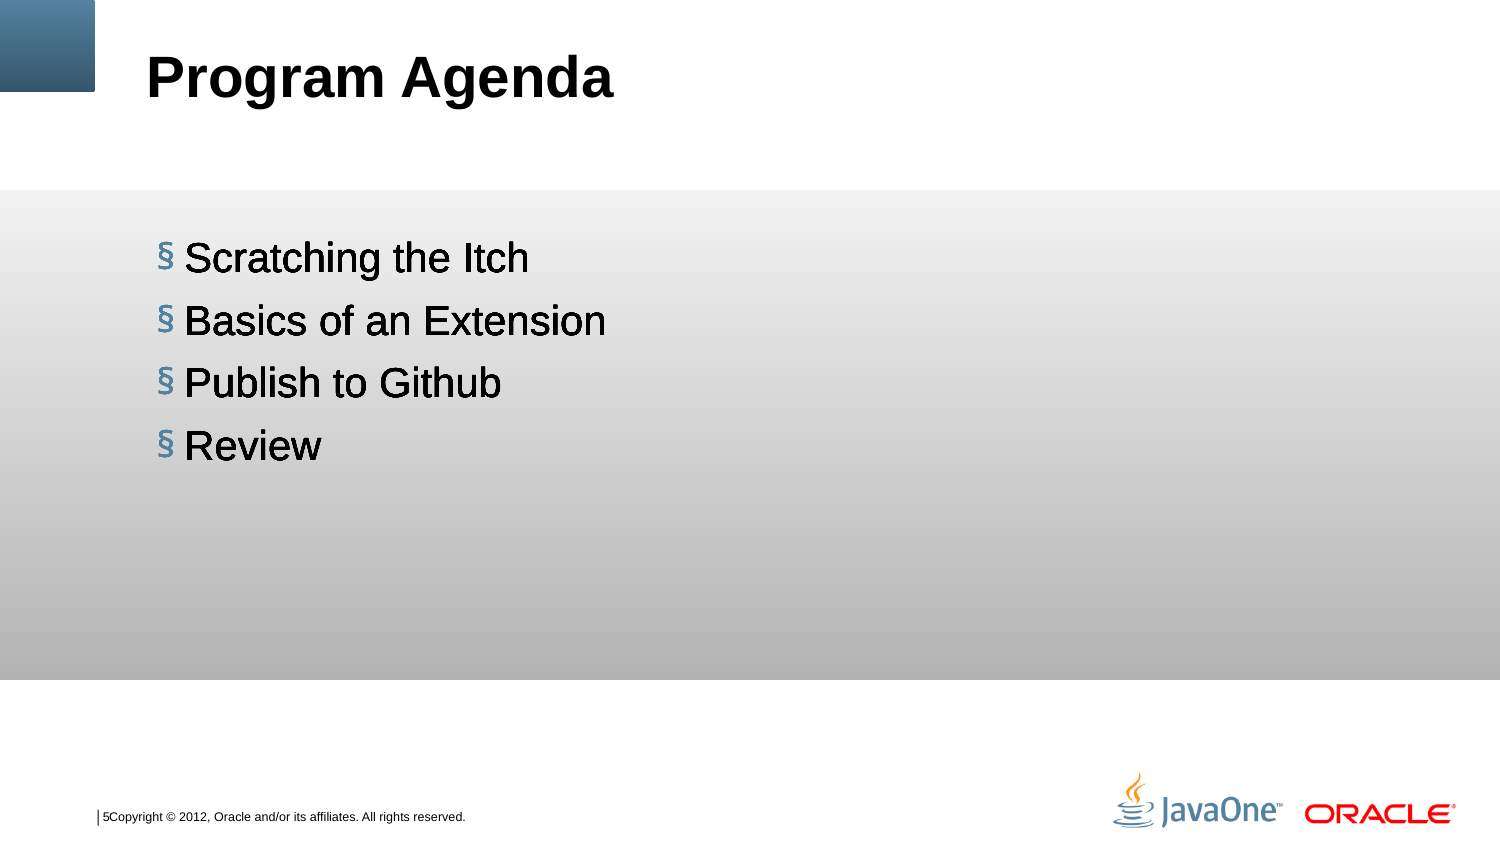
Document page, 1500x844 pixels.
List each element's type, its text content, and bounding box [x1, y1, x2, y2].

title Program Agenda [132, 40, 1407, 166]
list Scratching the Itch Basics of an Extension Publish to Github Review [132, 223, 1407, 653]
picture [1095, 754, 1469, 844]
